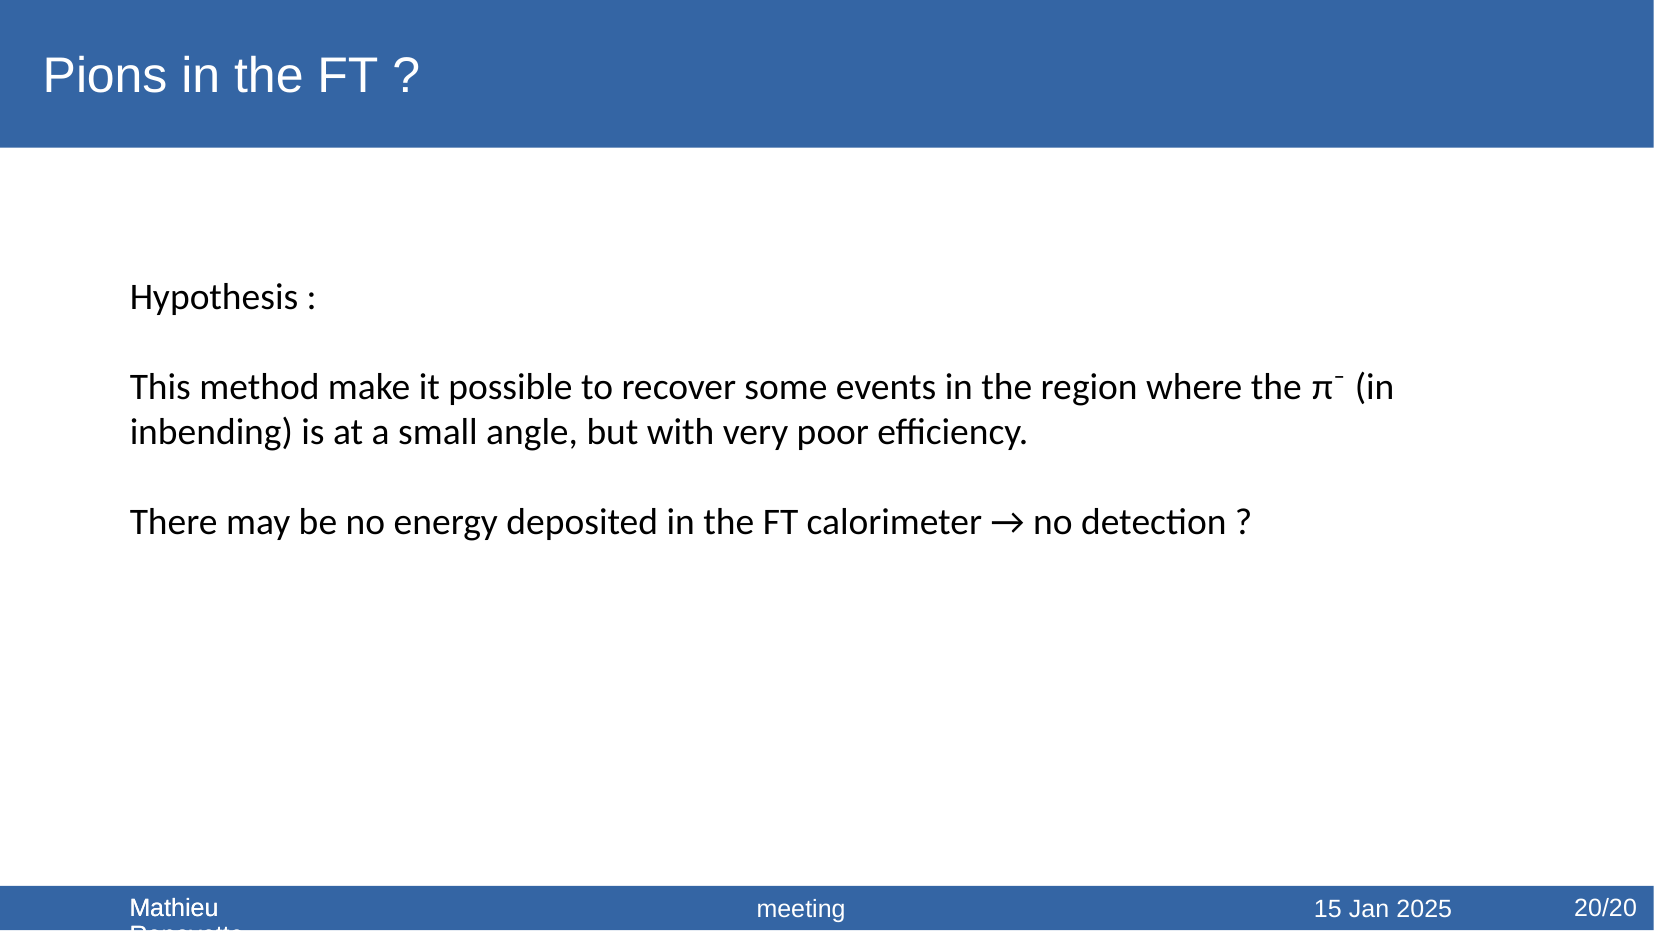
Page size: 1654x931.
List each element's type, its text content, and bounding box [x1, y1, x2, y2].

text_box meeting [734, 887, 953, 931]
text_box [0, 0, 1654, 148]
text_box Hypothesis : This method make it possible to recover some events in the region where the π⁻ (in inbending) is at a small angle, but with very poor efficiency. There may be no energy deposited in the FT calorimeter → no detection ? [114, 264, 1451, 690]
text_box 15 Jan 2025 [1299, 887, 1536, 931]
text_box Pions in the FT ? [27, 40, 886, 114]
text_box [0, 885, 131, 931]
text_box Mathieu Ronayette [114, 885, 355, 929]
text_box 20/20 [1559, 885, 1654, 930]
text_box [226, 885, 1654, 931]
